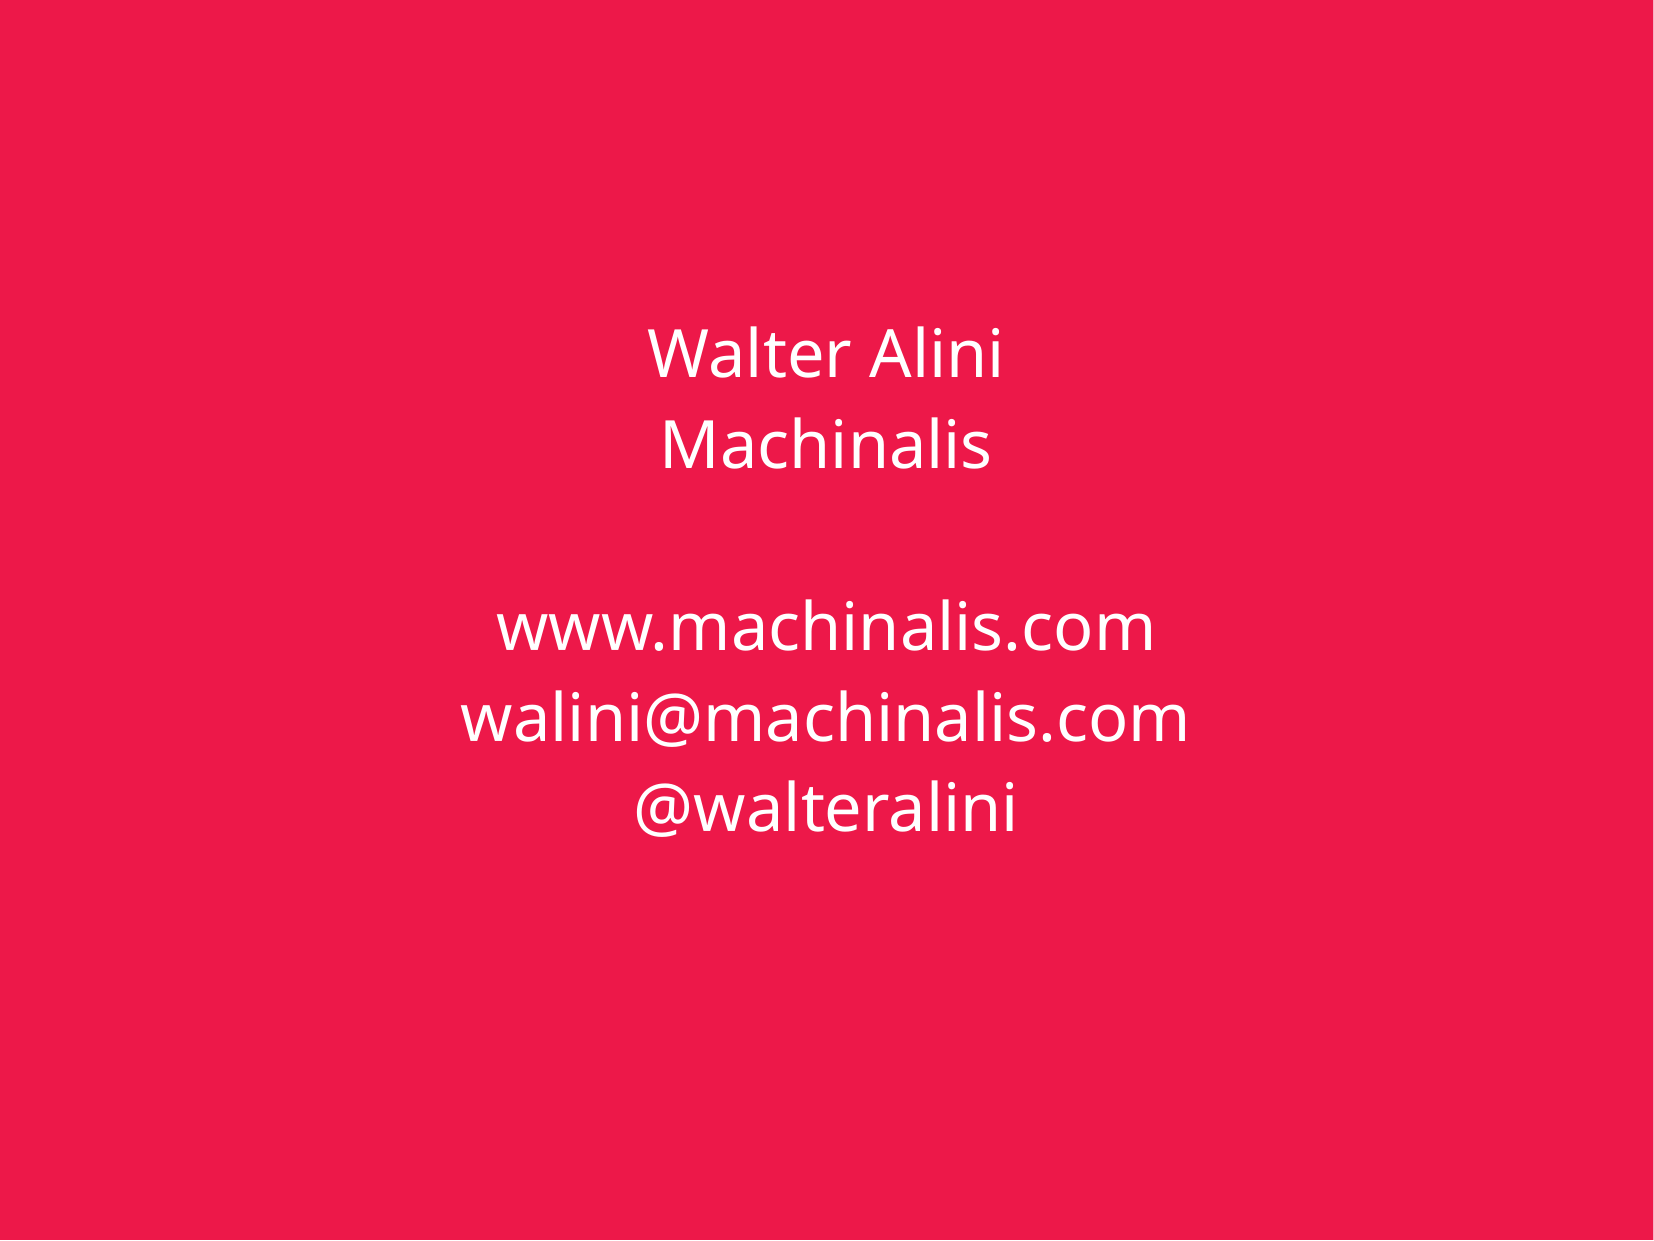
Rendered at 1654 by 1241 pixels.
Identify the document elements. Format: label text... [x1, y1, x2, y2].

subtitle Walter Alini Machinalis www.machinalis.com walini@machinalis.com @walteralini [82, 56, 1571, 1102]
